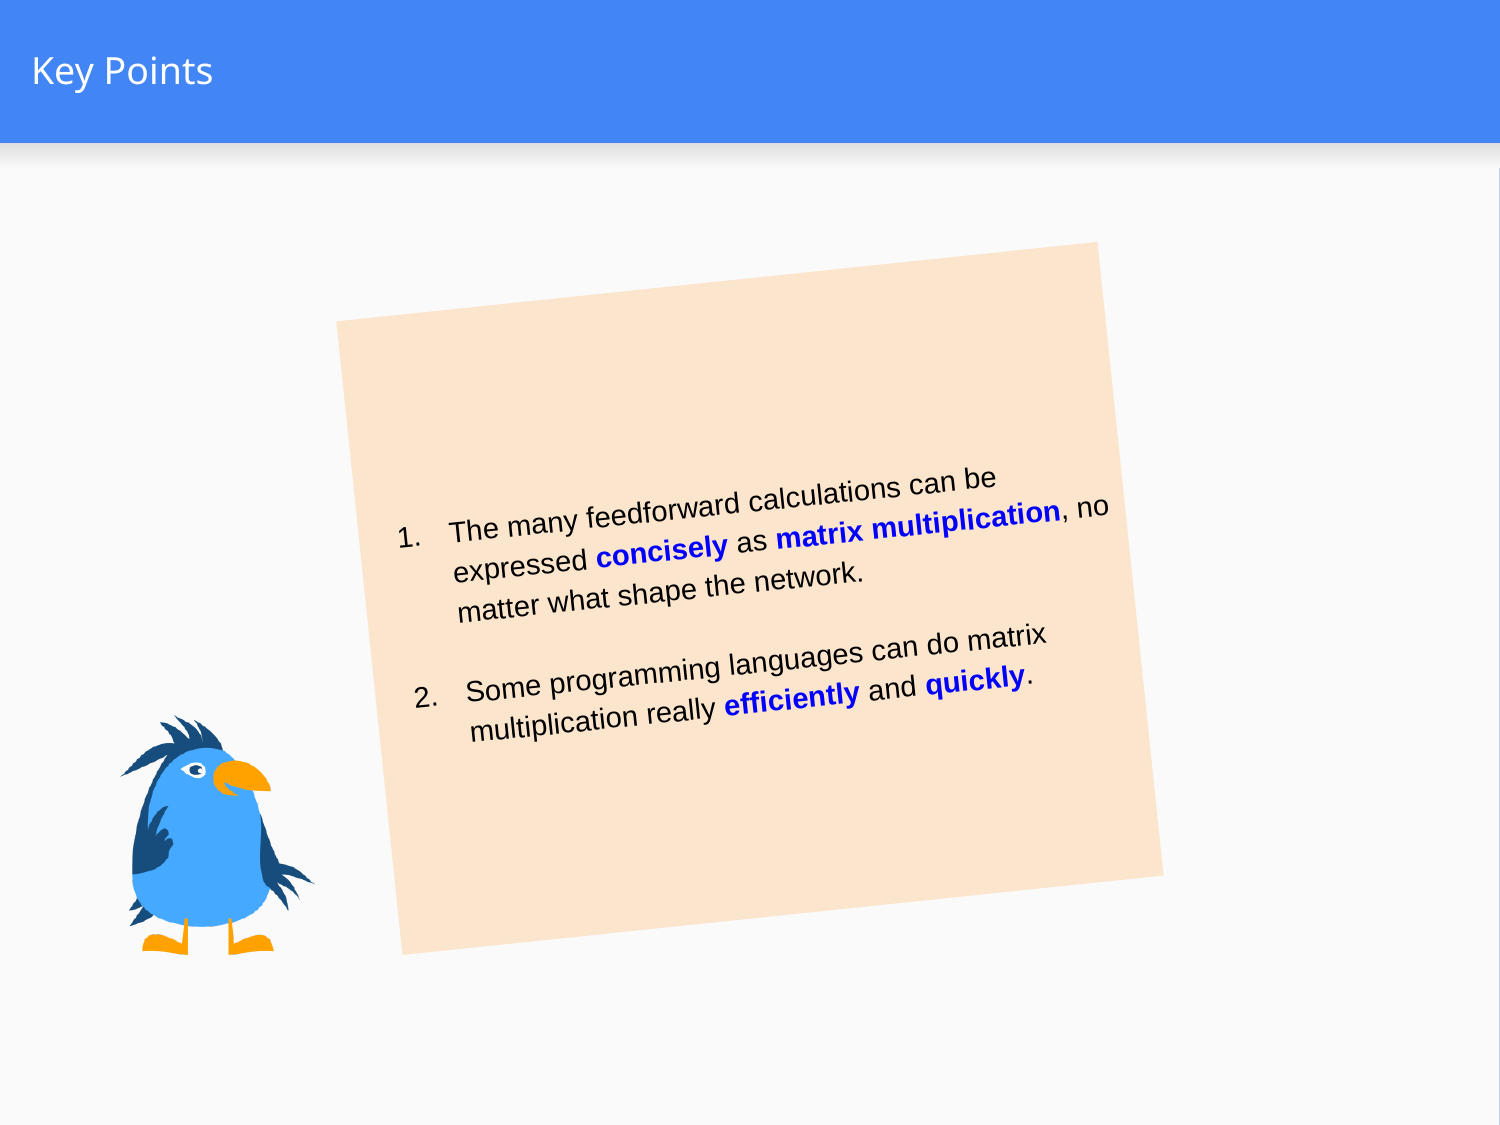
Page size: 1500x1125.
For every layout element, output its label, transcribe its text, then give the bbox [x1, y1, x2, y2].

text_box The many feedforward calculations can be expressed concisely as matrix multiplication, no matter what shape the network. Some programming languages can do matrix multiplication really efficiently and quickly. [336, 241, 1164, 955]
picture [120, 715, 315, 955]
title Key Points [16, 3, 1464, 136]
